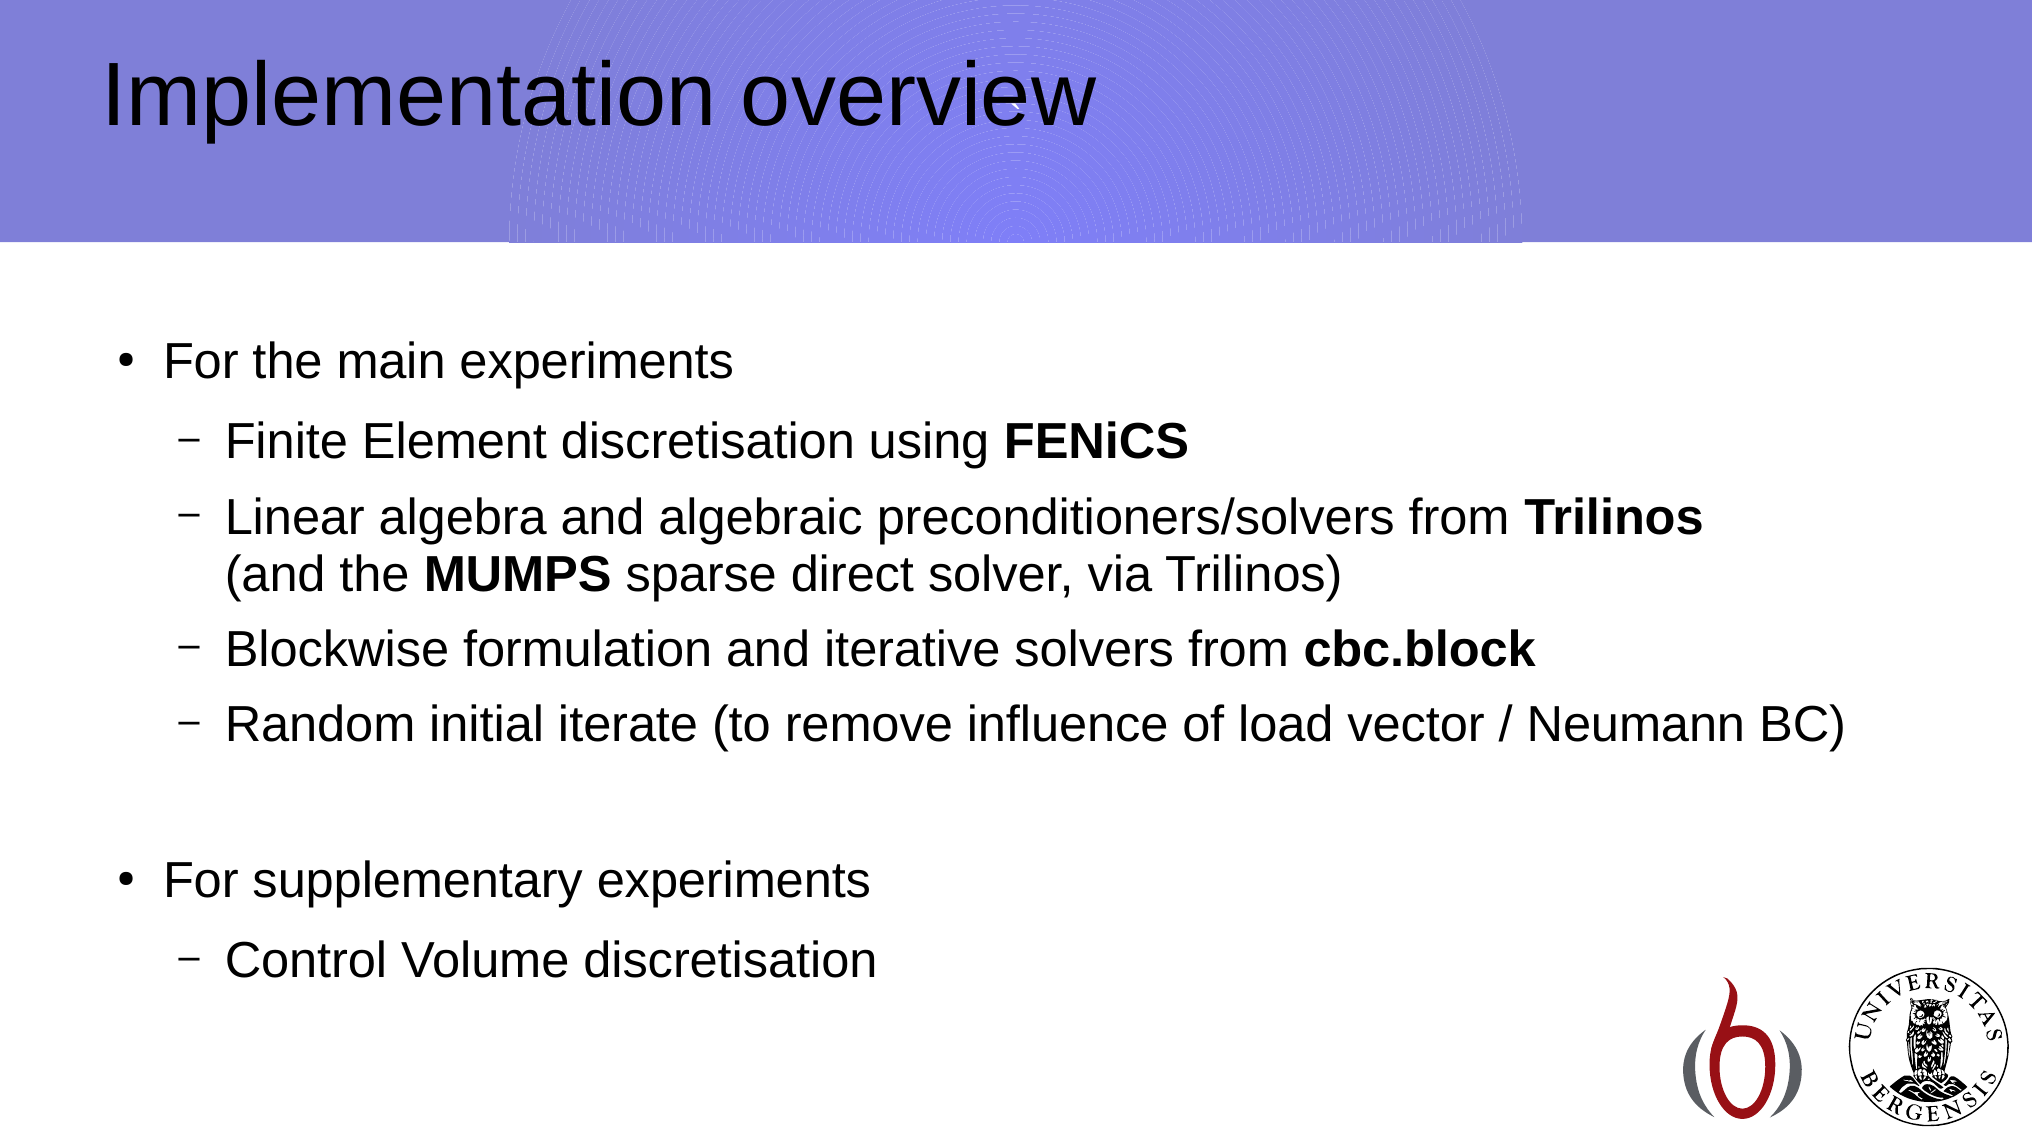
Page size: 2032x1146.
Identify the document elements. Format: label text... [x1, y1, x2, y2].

title Implementation overview [101, 43, 1930, 145]
list For the main experiments Finite Element discretisation using FENiCS Linear algebra and algebraic preconditioners/solvers from Trilinos (and the MUMPS sparse direct solver, via Trilinos) Blockwise formulation and iterative solvers from cbc.block Random initial iterate (to remove influence of load vector / Neumann BC) For supplementary experiments Control Volume discretisation [101, 333, 1930, 998]
